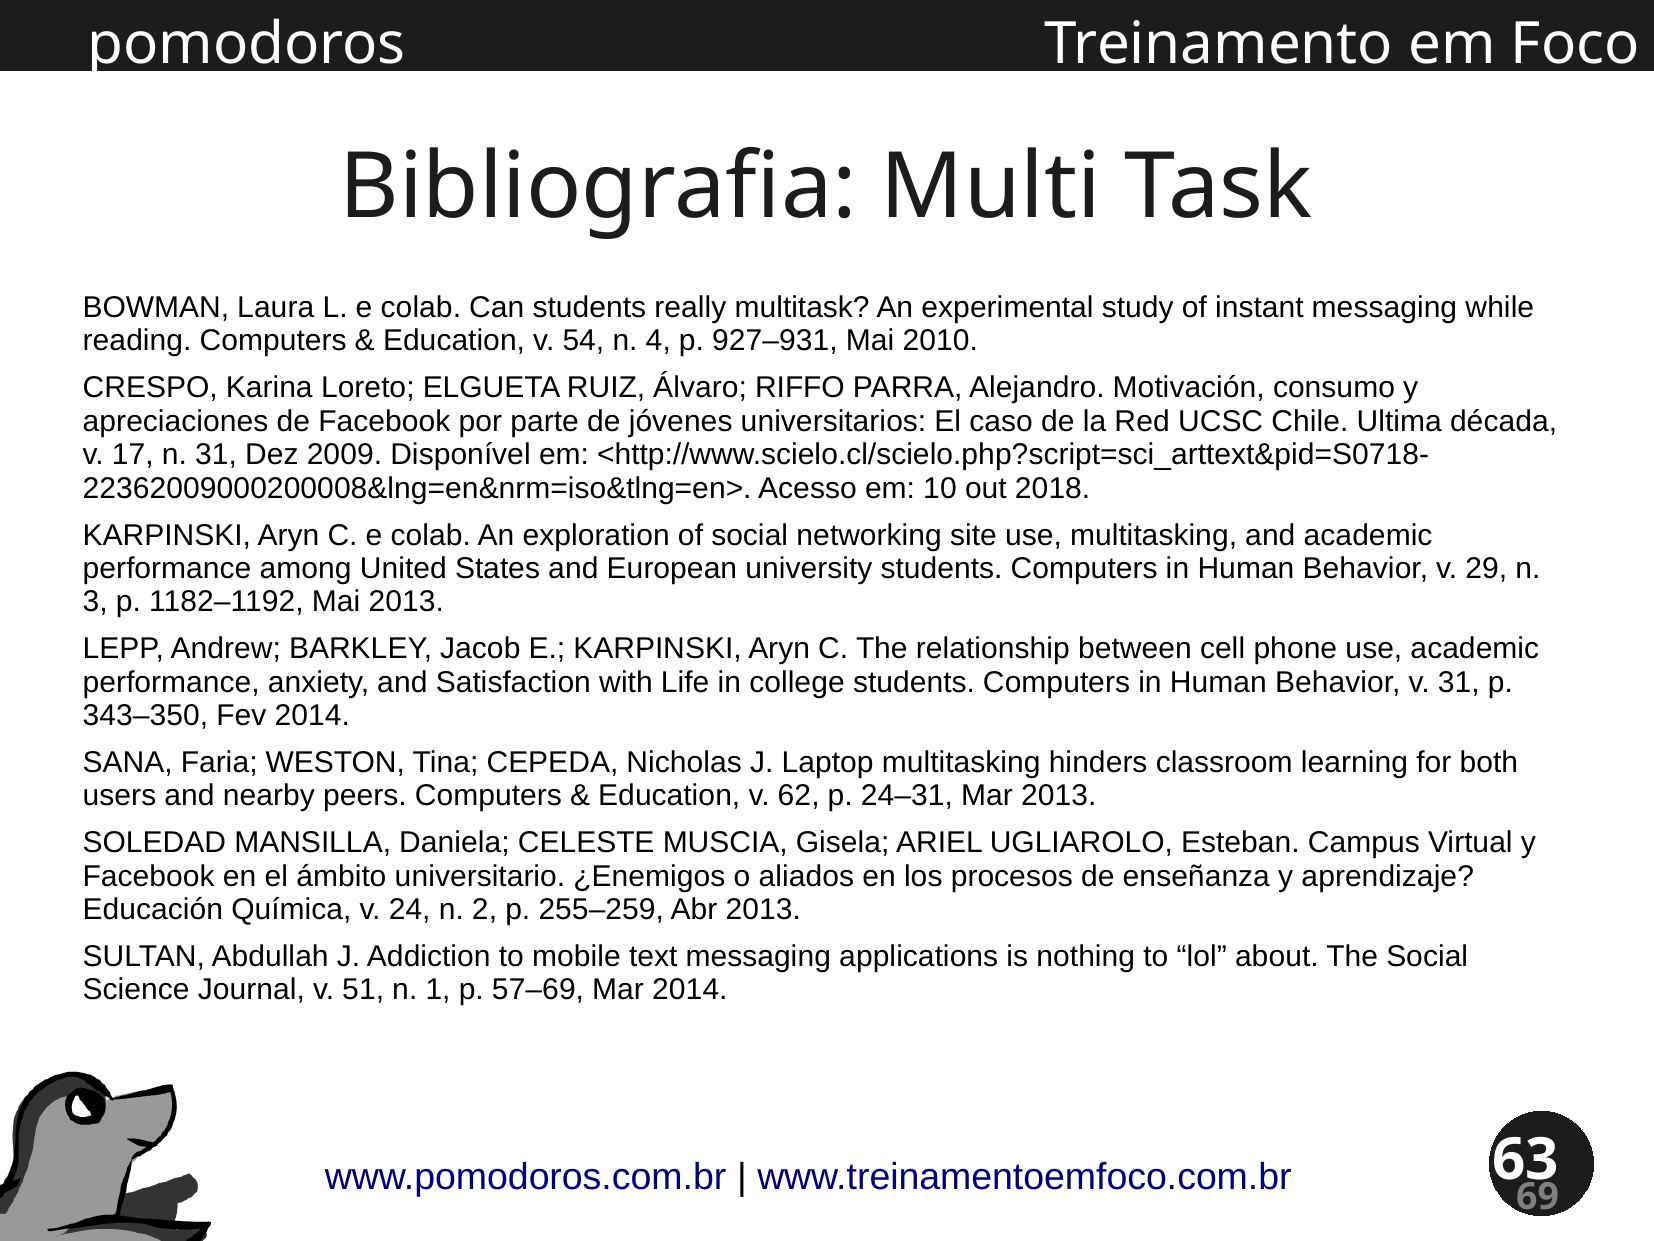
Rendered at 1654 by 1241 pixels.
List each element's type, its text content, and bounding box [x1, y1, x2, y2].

picture [0, 1003, 249, 1241]
title Bibliografia: Multi Task [82, 78, 1571, 287]
list BOWMAN, Laura L. e colab. Can students really multitask? An experimental study of instant messaging while reading. Computers & Education, v. 54, n. 4, p. 927–931, Mai 2010. CRESPO, Karina Loreto; ELGUETA RUIZ, Álvaro; RIFFO PARRA, Alejandro. Motivación, consumo y apreciaciones de Facebook por parte de jóvenes universitarios: El caso de la Red UCSC Chile. Ultima década, v. 17, n. 31, Dez 2009. Disponível em: <http://www.scielo.cl/scielo.php?script=sci_arttext&pid=S0718-22362009000200008&lng=en&nrm=iso&tlng=en>. Acesso em: 10 out 2018. KARPINSKI, Aryn C. e colab. An exploration of social networking site use, multitasking, and academic performance among United States and European university students. Computers in Human Behavior, v. 29, n. 3, p. 1182–1192, Mai 2013. LEPP, Andrew; BARKLEY, Jacob E.; KARPINSKI, Aryn C. The relationship between cell phone use, academic performance, anxiety, and Satisfaction with Life in college students. Computers in Human Behavior, v. 31, p. 343–350, Fev 2014. SANA, Faria; WESTON, Tina; CEPEDA, Nicholas J. Laptop multitasking hinders classroom learning for both users and nearby peers. Computers & Education, v. 62, p. 24–31, Mar 2013. SOLEDAD MANSILLA, Daniela; CELESTE MUSCIA, Gisela; ARIEL UGLIAROLO, Esteban. Campus Virtual y Facebook en el ámbito universitario. ¿Enemigos o aliados en los procesos de enseñanza y aprendizaje? Educación Química, v. 24, n. 2, p. 255–259, Abr 2013. SULTAN, Abdullah J. Addiction to mobile text messaging applications is nothing to “lol” about. The Social Science Journal, v. 51, n. 1, p. 57–69, Mar 2014. [82, 290, 1571, 1010]
